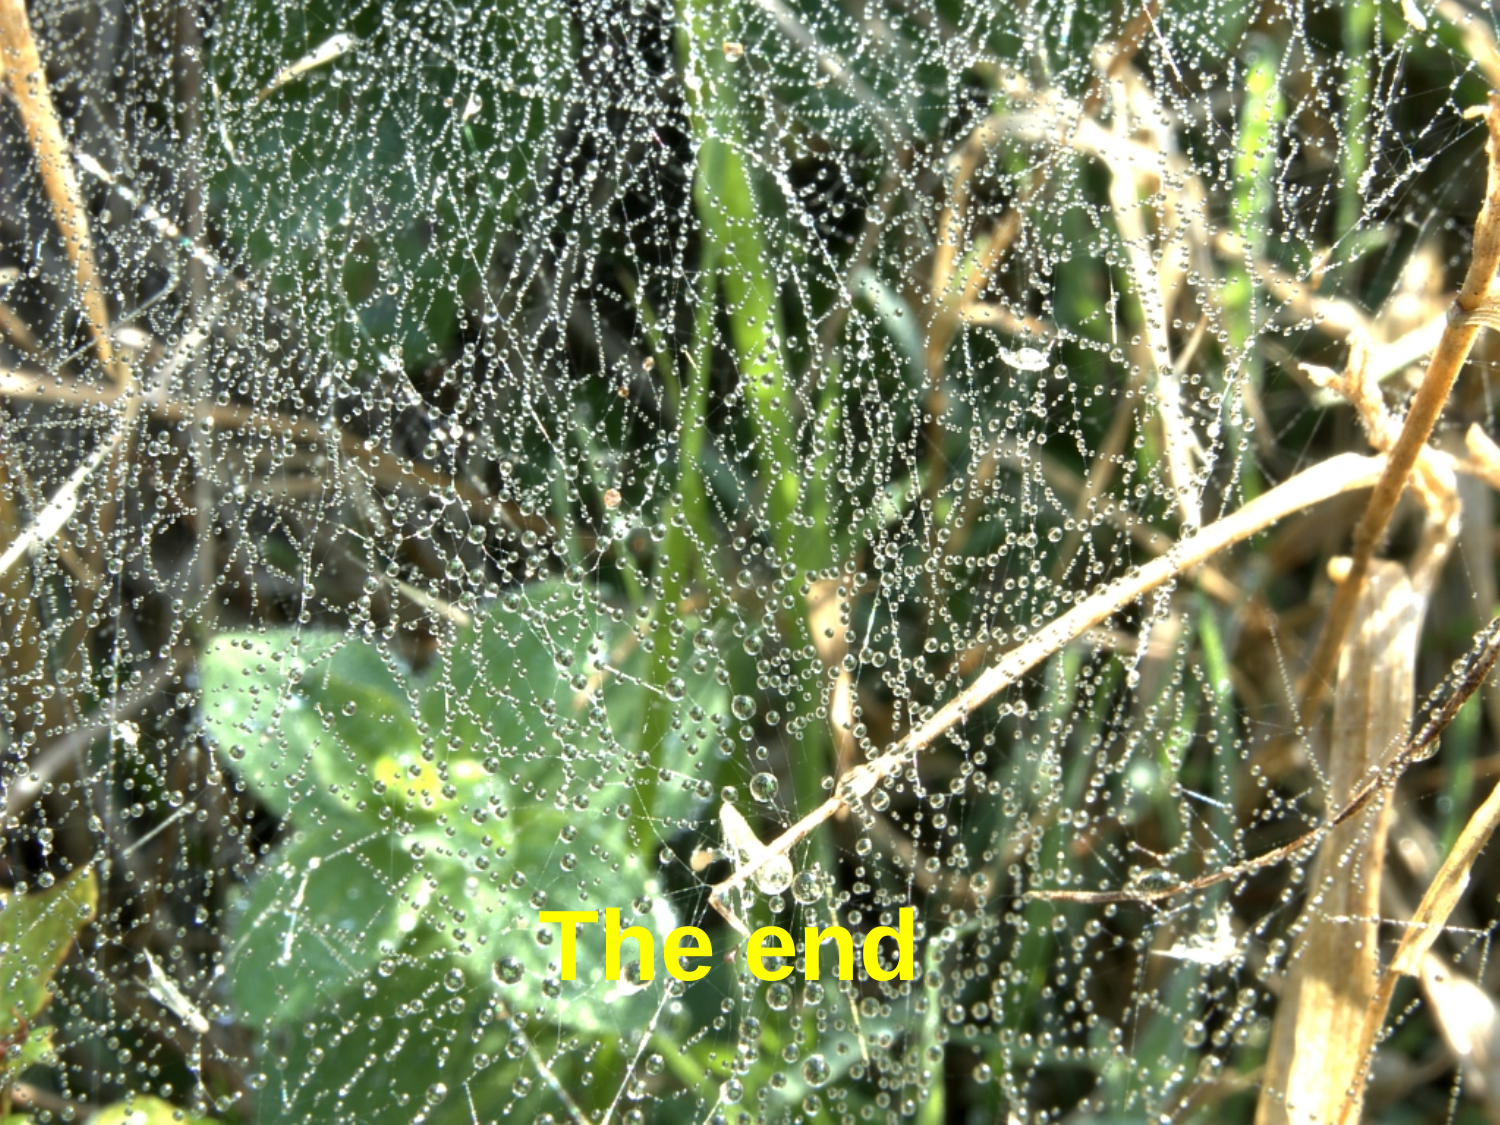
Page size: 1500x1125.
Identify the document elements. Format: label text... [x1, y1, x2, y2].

text_box The end [538, 894, 922, 1031]
picture [0, 0, 1500, 1125]
